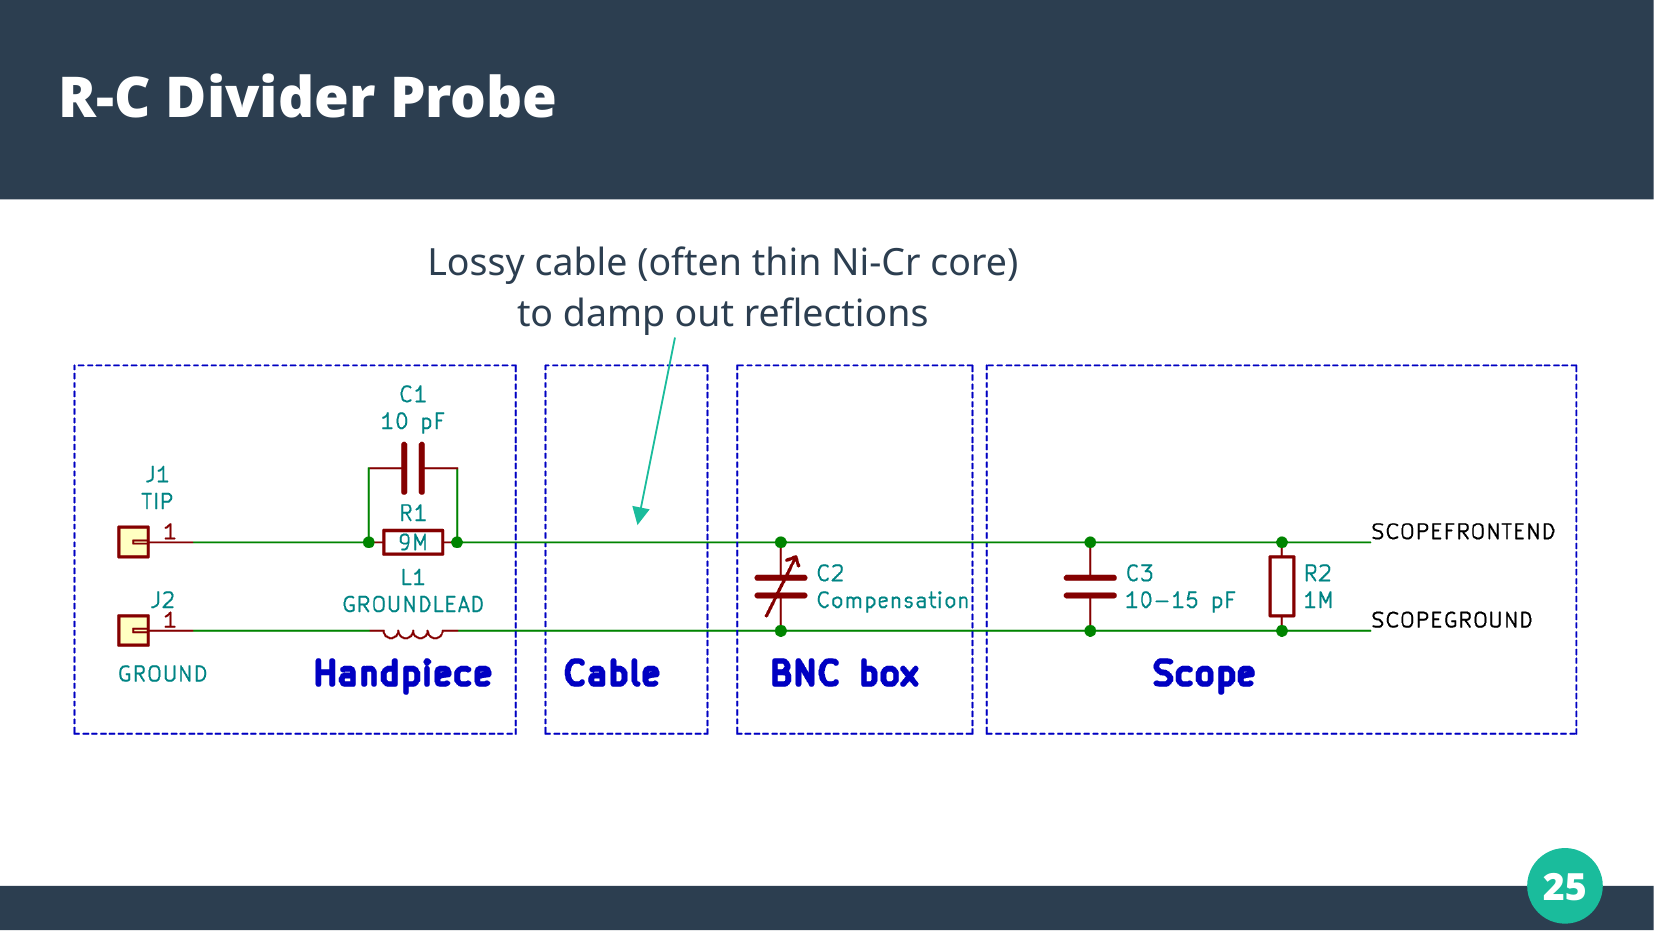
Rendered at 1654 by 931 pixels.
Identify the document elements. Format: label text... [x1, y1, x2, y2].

title R-C Divider Probe [59, 37, 1595, 155]
picture [59, 346, 1595, 761]
text_box Lossy cable (often thin Ni-Cr core) to damp out reflections [412, 235, 1163, 338]
